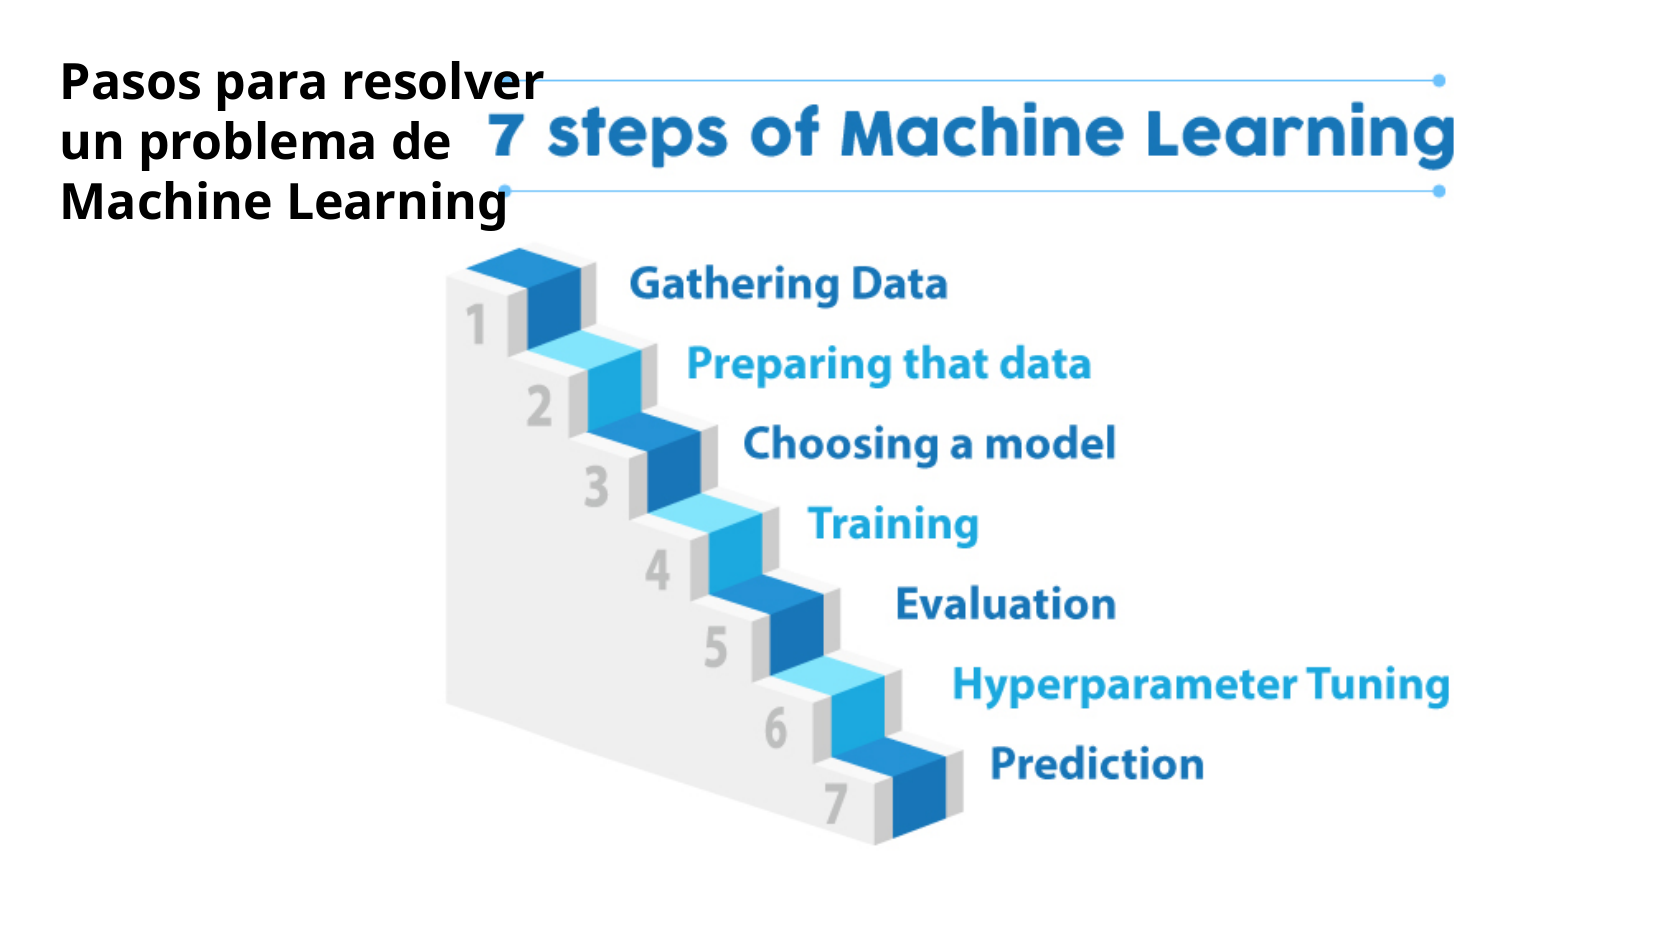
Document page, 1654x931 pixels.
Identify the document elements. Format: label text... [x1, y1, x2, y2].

text_box Pasos para resolver un problema de Machine Learning [45, 42, 1152, 108]
picture [306, 19, 1642, 910]
